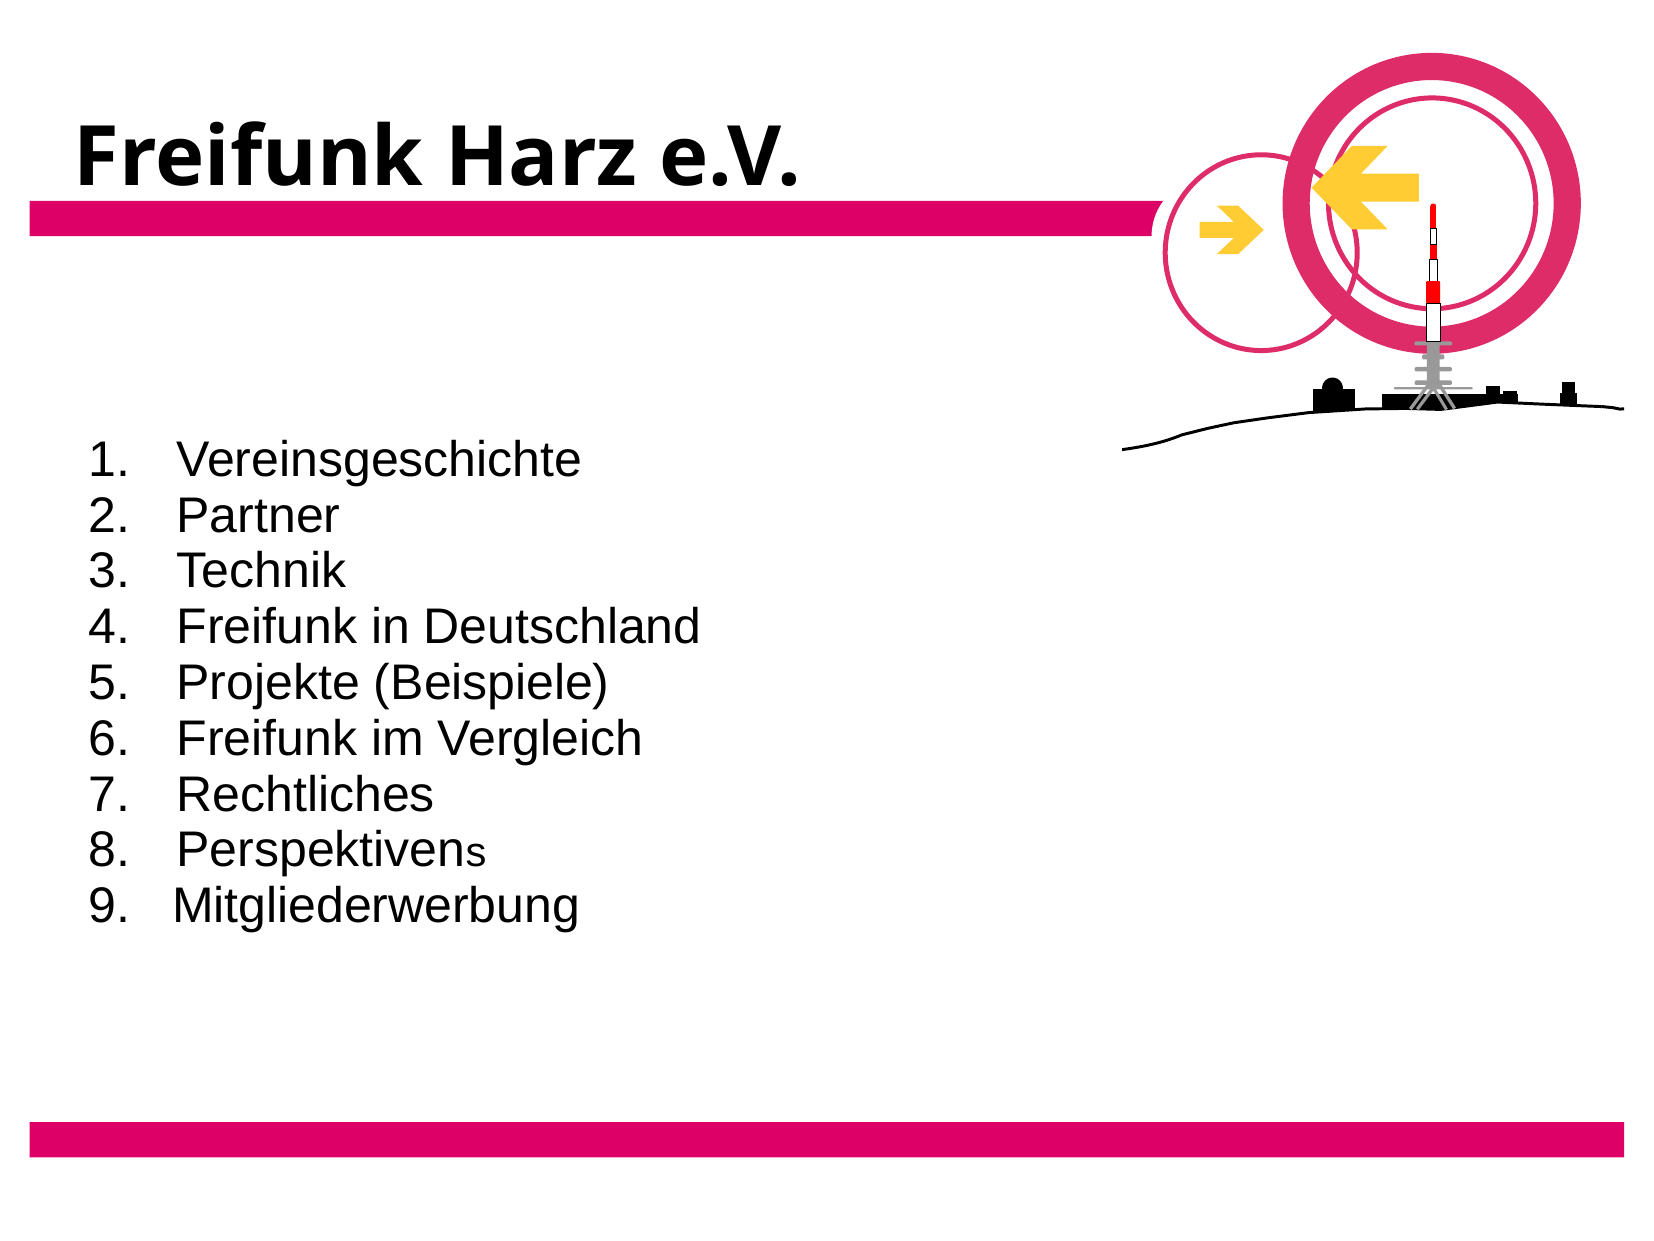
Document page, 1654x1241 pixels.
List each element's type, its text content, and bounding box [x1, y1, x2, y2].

subtitle 1. Vereinsgeschichte 2. Partner 3. Technik 4. Freifunk in Deutschland 5. Projekte (Beispiele) 6. Freifunk im Vergleich 7. Rechtliches 8. Perspektivens 9. Mitgliederwerbung [88, 242, 1536, 1123]
